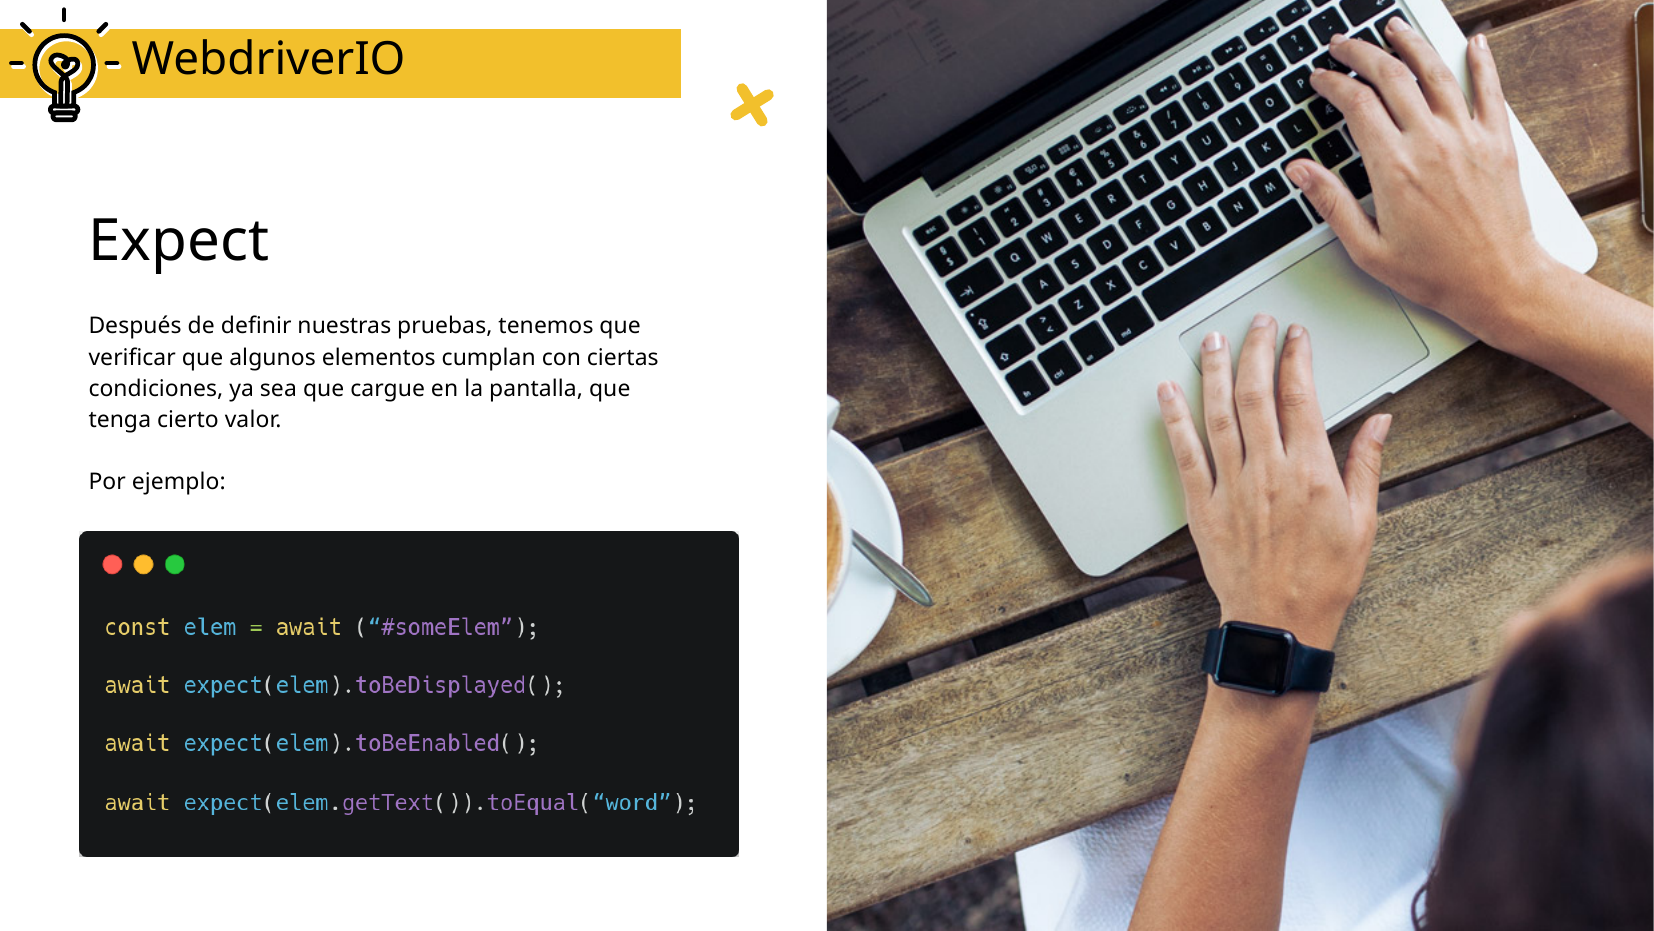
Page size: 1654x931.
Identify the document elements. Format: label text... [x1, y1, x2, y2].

picture [79, 531, 739, 857]
title Expect [88, 193, 780, 282]
text_box Después de definir nuestras pruebas, tenemos que verificar que algunos elementos cumplan con ciertas condiciones, ya sea que cargue en la pantalla, que tenga cierto valor. Por ejemplo: [88, 307, 680, 531]
picture [826, 0, 1654, 931]
title WebdriverIO [131, 16, 578, 97]
